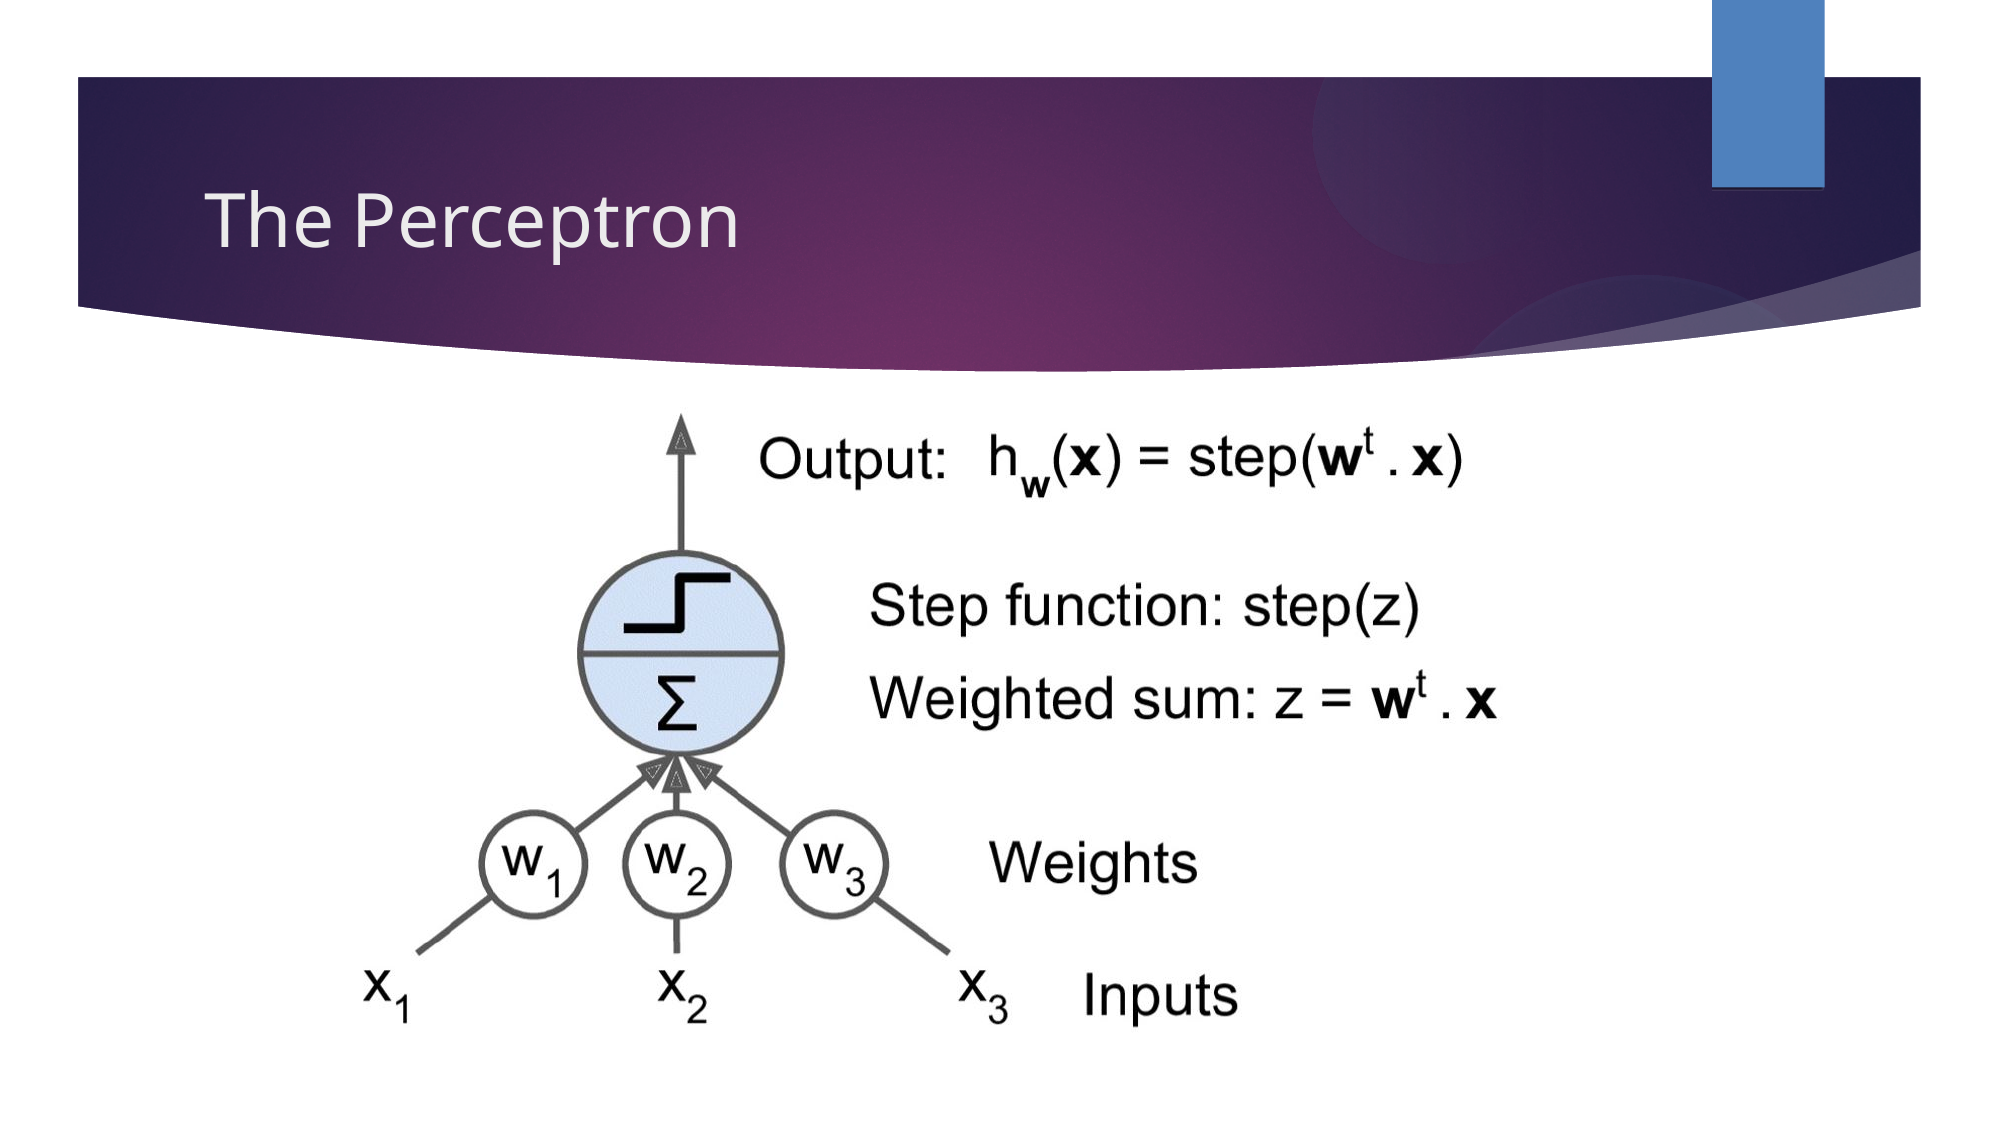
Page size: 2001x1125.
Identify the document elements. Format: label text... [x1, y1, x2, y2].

picture [79, 78, 1920, 371]
text_box The Perceptron [189, 159, 1627, 276]
picture [355, 375, 1503, 1037]
